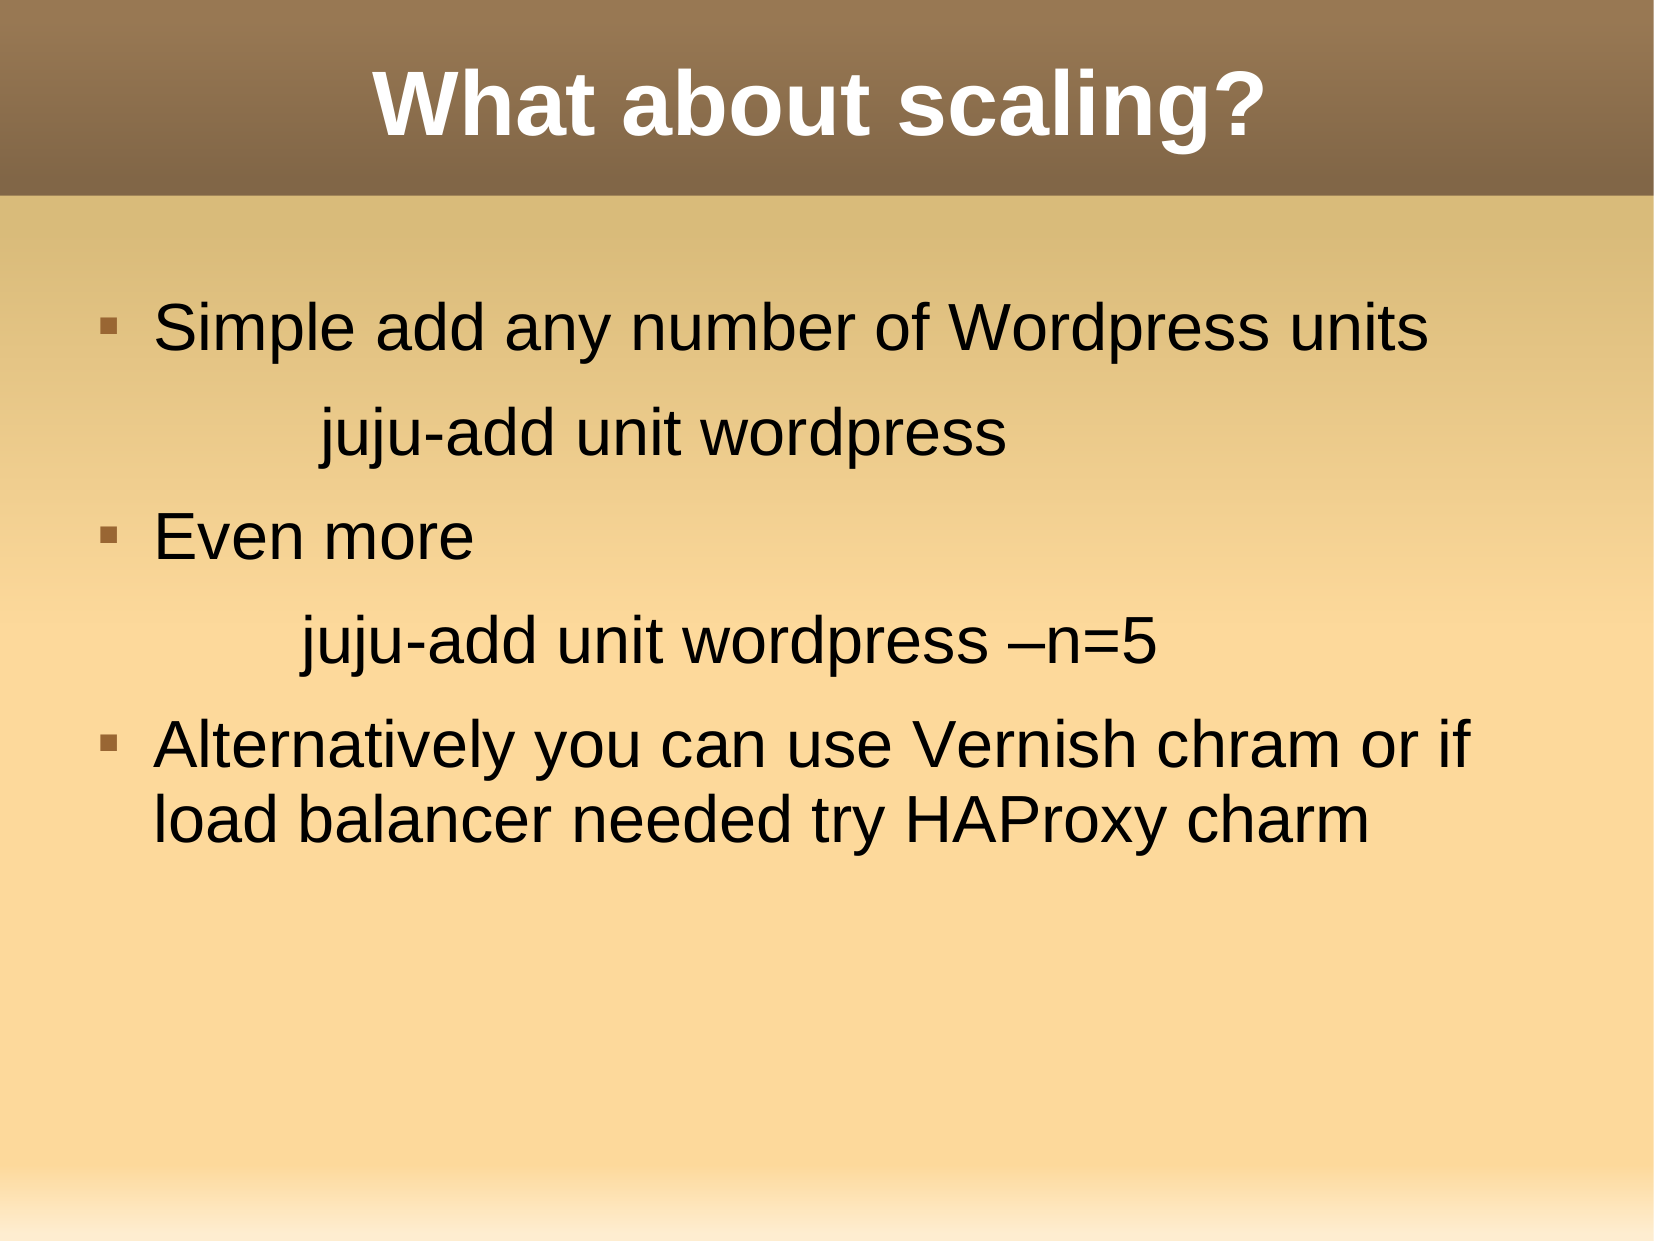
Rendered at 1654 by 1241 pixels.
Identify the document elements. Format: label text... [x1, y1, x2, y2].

list Simple add any number of Wordpress units juju-add unit wordpress Even more juju-add unit wordpress –n=5 Alternatively you can use Vernish chram or if load balancer needed try HAProxy charm [82, 290, 1571, 1094]
title What about scaling? [76, 7, 1565, 200]
picture [0, 0, 1654, 1241]
